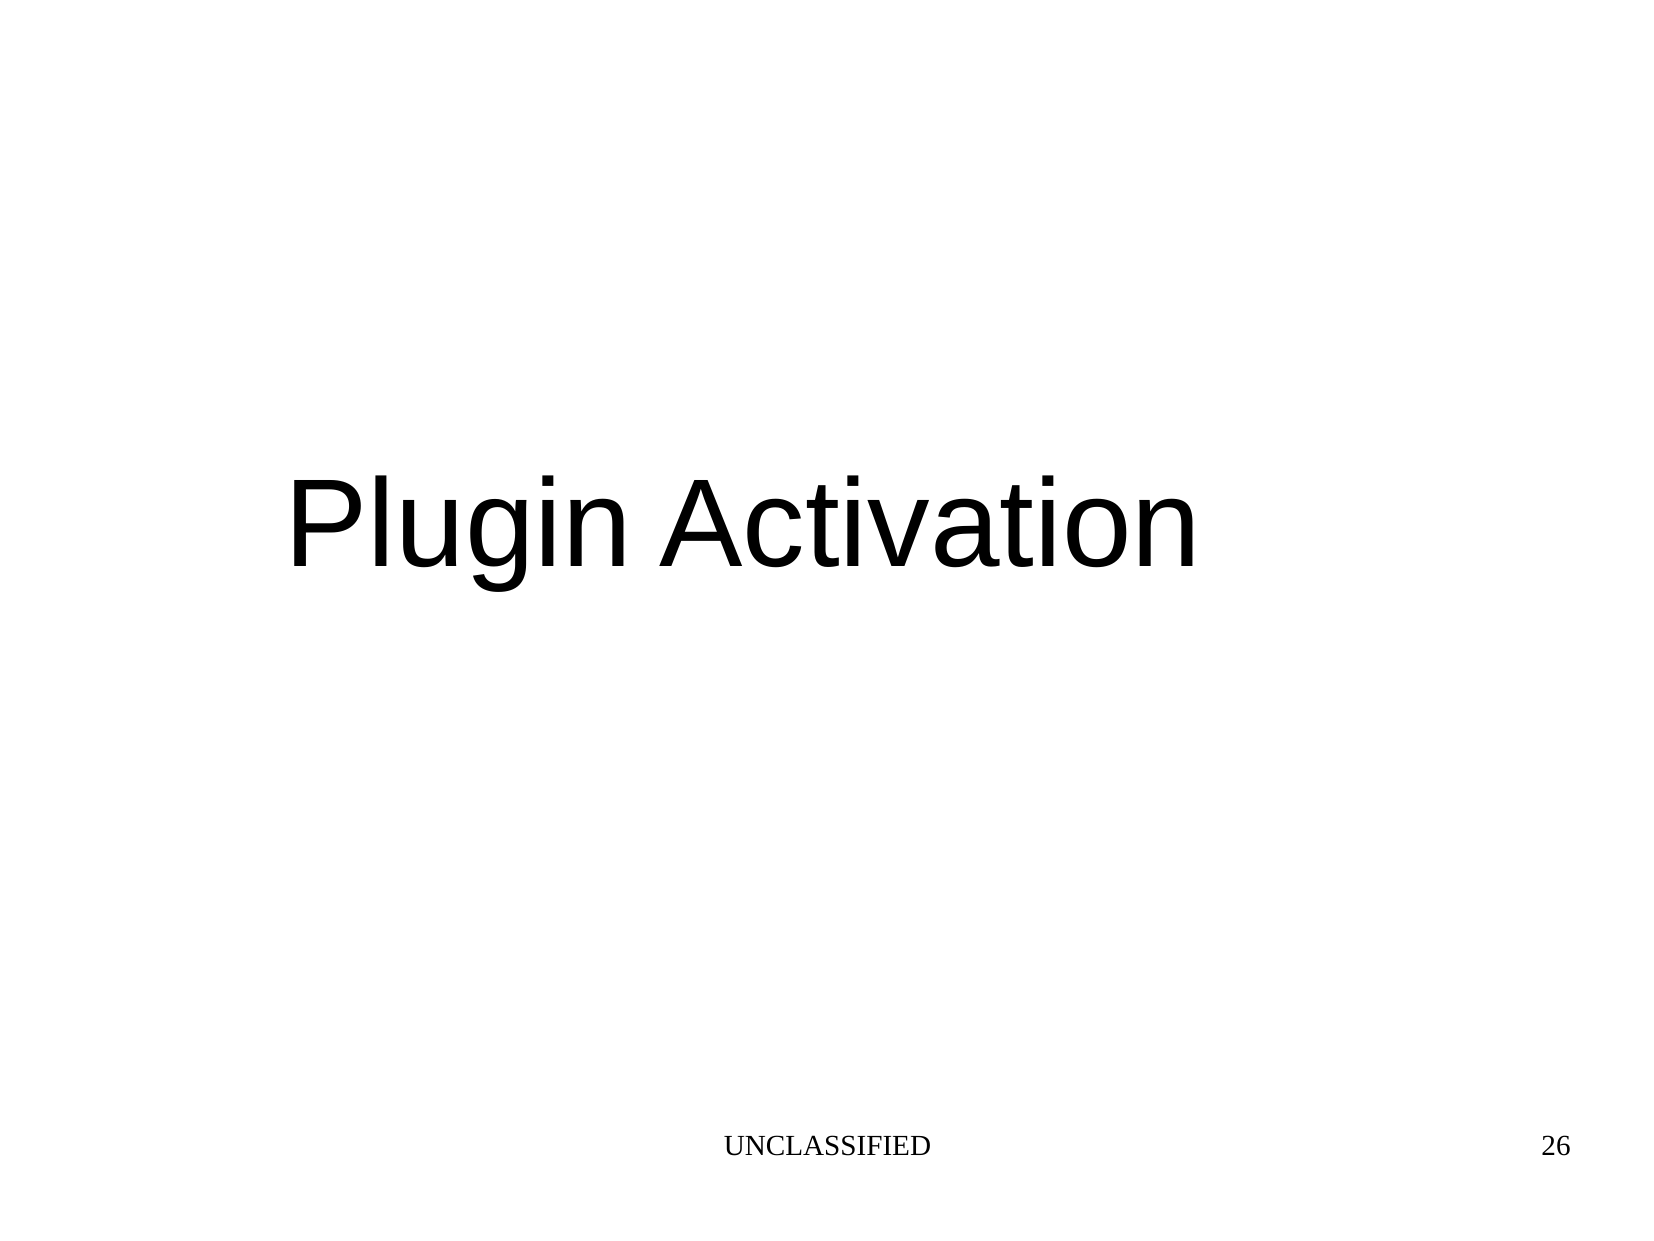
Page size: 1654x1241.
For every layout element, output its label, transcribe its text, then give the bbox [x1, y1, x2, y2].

text_box Plugin Activation [270, 445, 1411, 601]
